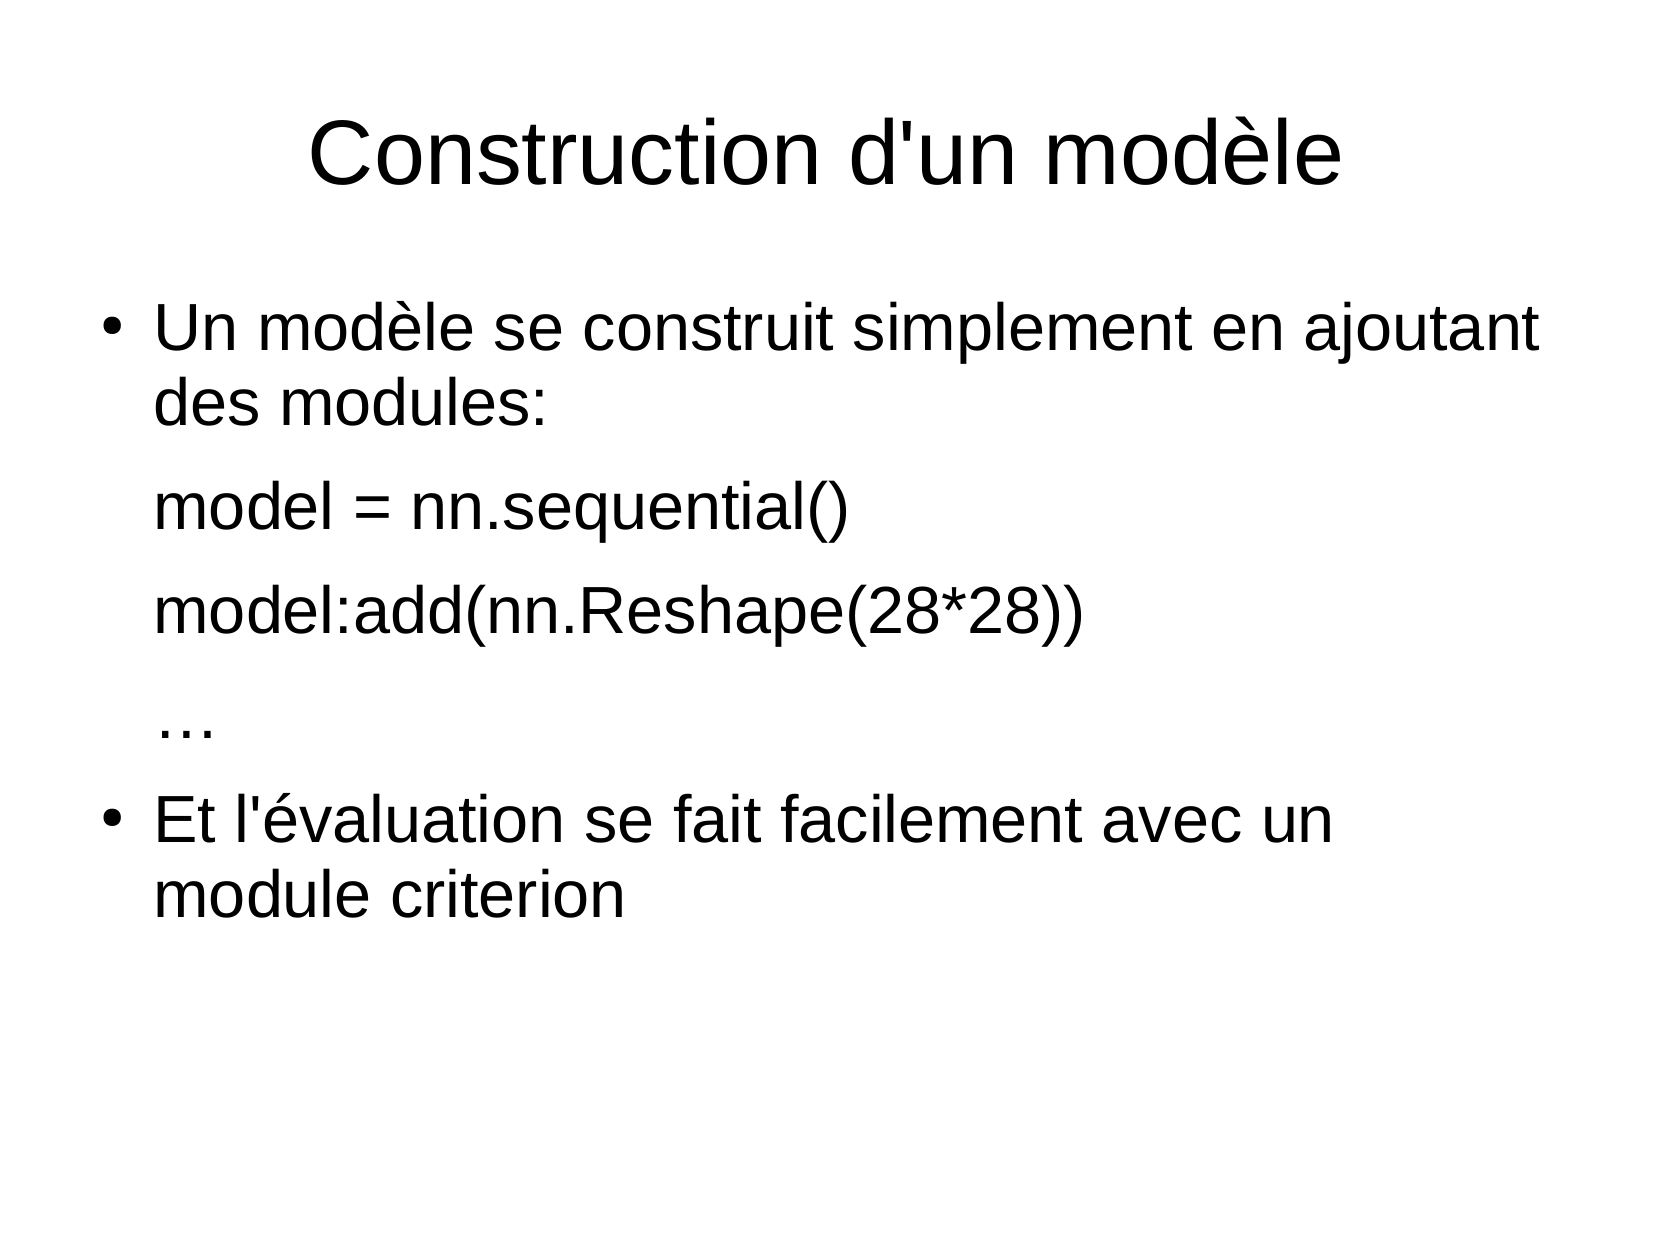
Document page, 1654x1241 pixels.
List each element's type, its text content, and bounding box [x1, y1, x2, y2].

title Construction d'un modèle [82, 49, 1571, 257]
list Un modèle se construit simplement en ajoutant des modules: model = nn.sequential() model:add(nn.Reshape(28*28)) … Et l'évaluation se fait facilement avec un module criterion [82, 290, 1571, 1010]
